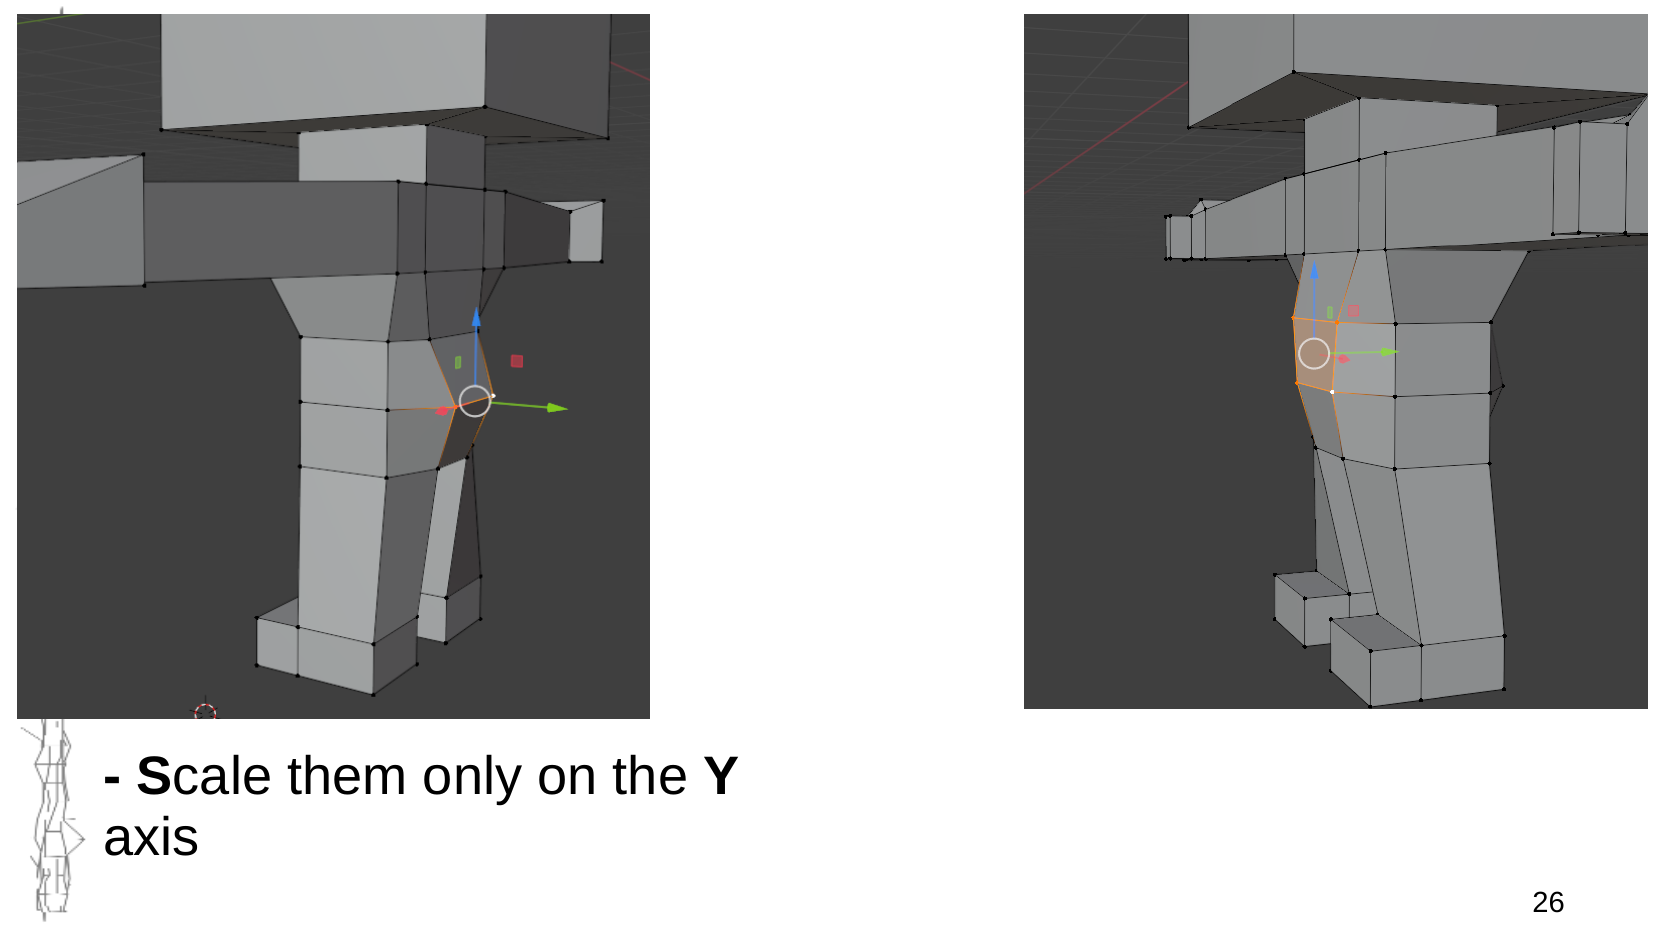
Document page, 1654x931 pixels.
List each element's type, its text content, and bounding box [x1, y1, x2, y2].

text_box - Scale them only on the Y axis [88, 738, 768, 931]
picture [1024, 11, 1648, 709]
picture [17, 14, 650, 719]
